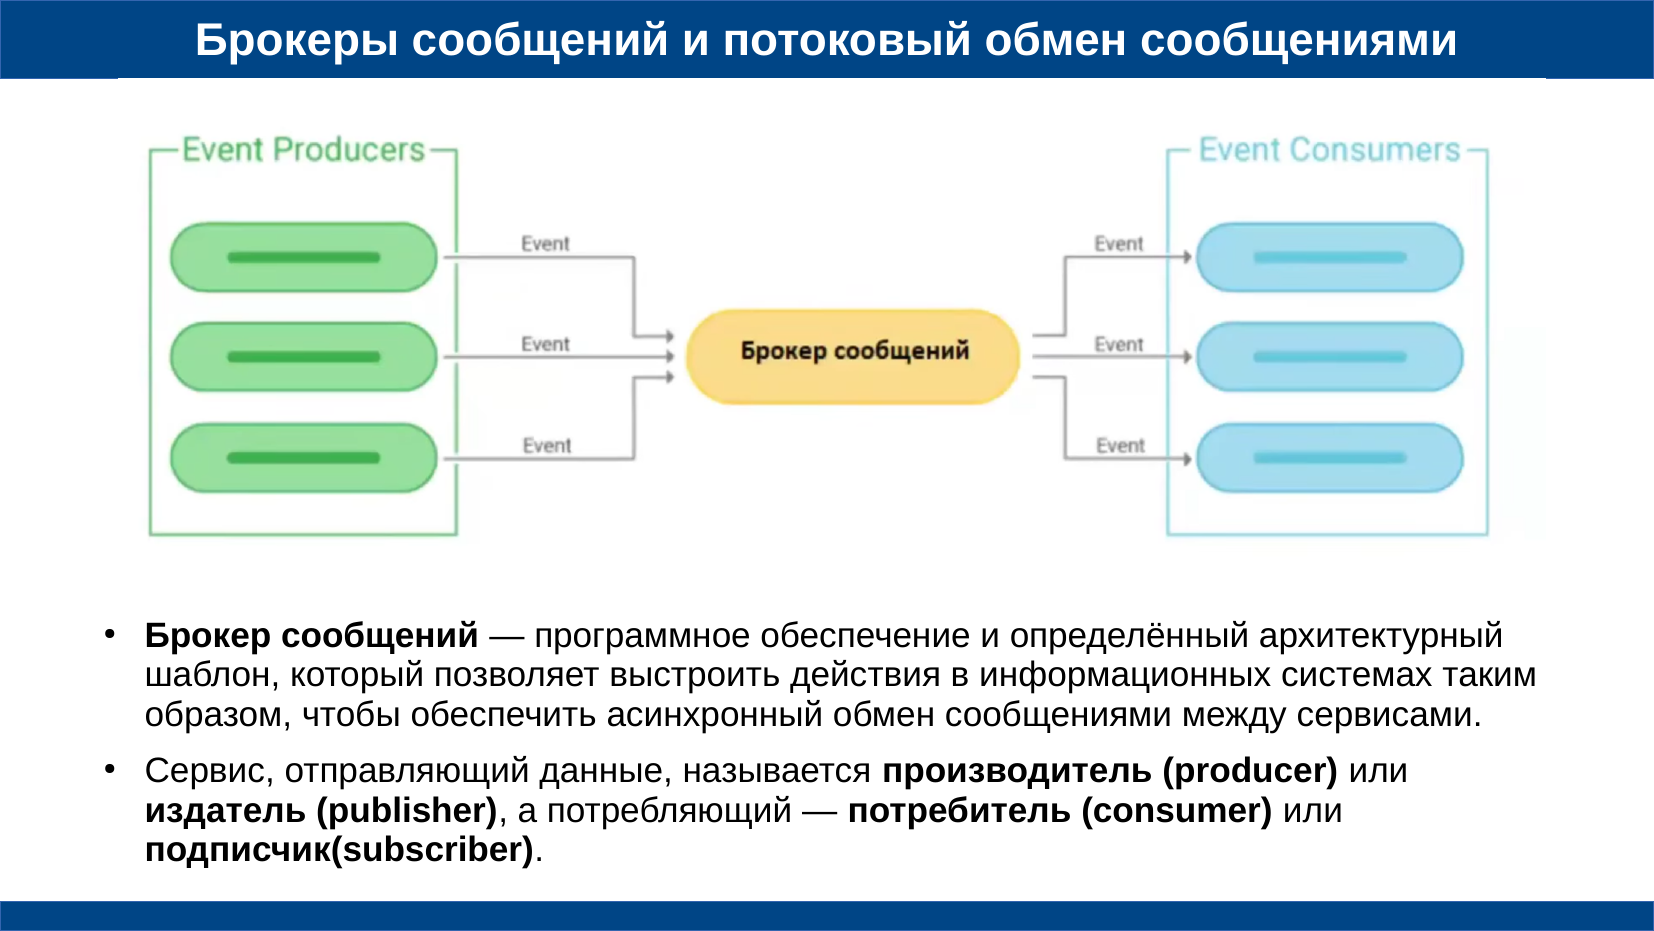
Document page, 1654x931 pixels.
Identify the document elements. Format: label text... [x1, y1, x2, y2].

list Брокер сообщений — программное обеспечение и определённый архитектурный шаблон, который позволяет выстроить действия в информационных системах таким образом, чтобы обеспечить асинхронный обмен сообщениями между сервисами. Сервис, отправляющий данные, называется производитель (producer) или издатель (publisher), а потребляющий — потребитель (consumer) или подписчик(subscriber). [90, 615, 1579, 873]
title Брокеры сообщений и потоковый обмен сообщениями [0, 0, 1654, 79]
picture [118, 78, 1546, 583]
